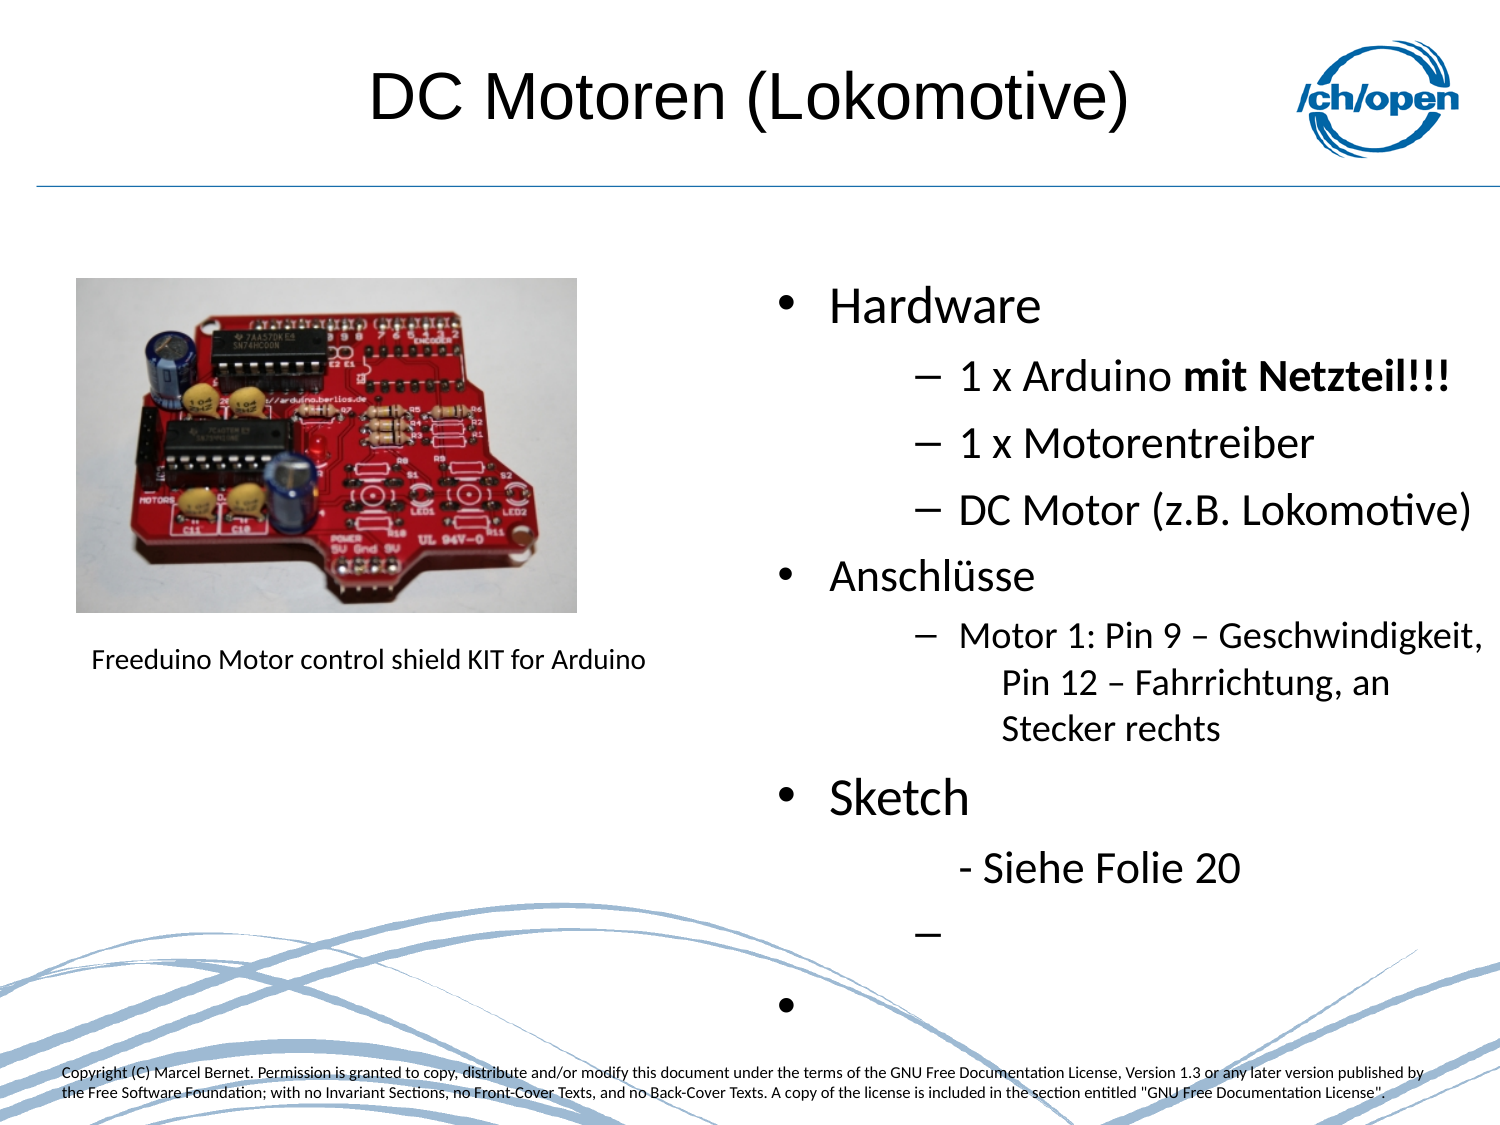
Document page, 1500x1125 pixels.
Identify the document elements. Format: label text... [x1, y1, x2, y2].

title DC Motoren (Lokomotive) [75, 45, 1426, 165]
picture [76, 278, 577, 613]
text_box Freeduino Motor control shield KIT for Arduino [76, 633, 668, 684]
list Hardware 1 x Arduino mit Netzteil!!! 1 x Motorentreiber DC Motor (z.B. Lokomotive) Anschlüsse Motor 1: Pin 9 – Geschwindigkeit, Pin 12 – Fahrrichtung, an Stecker rechts Sketch - Siehe Folie 20 [762, 262, 1500, 1005]
